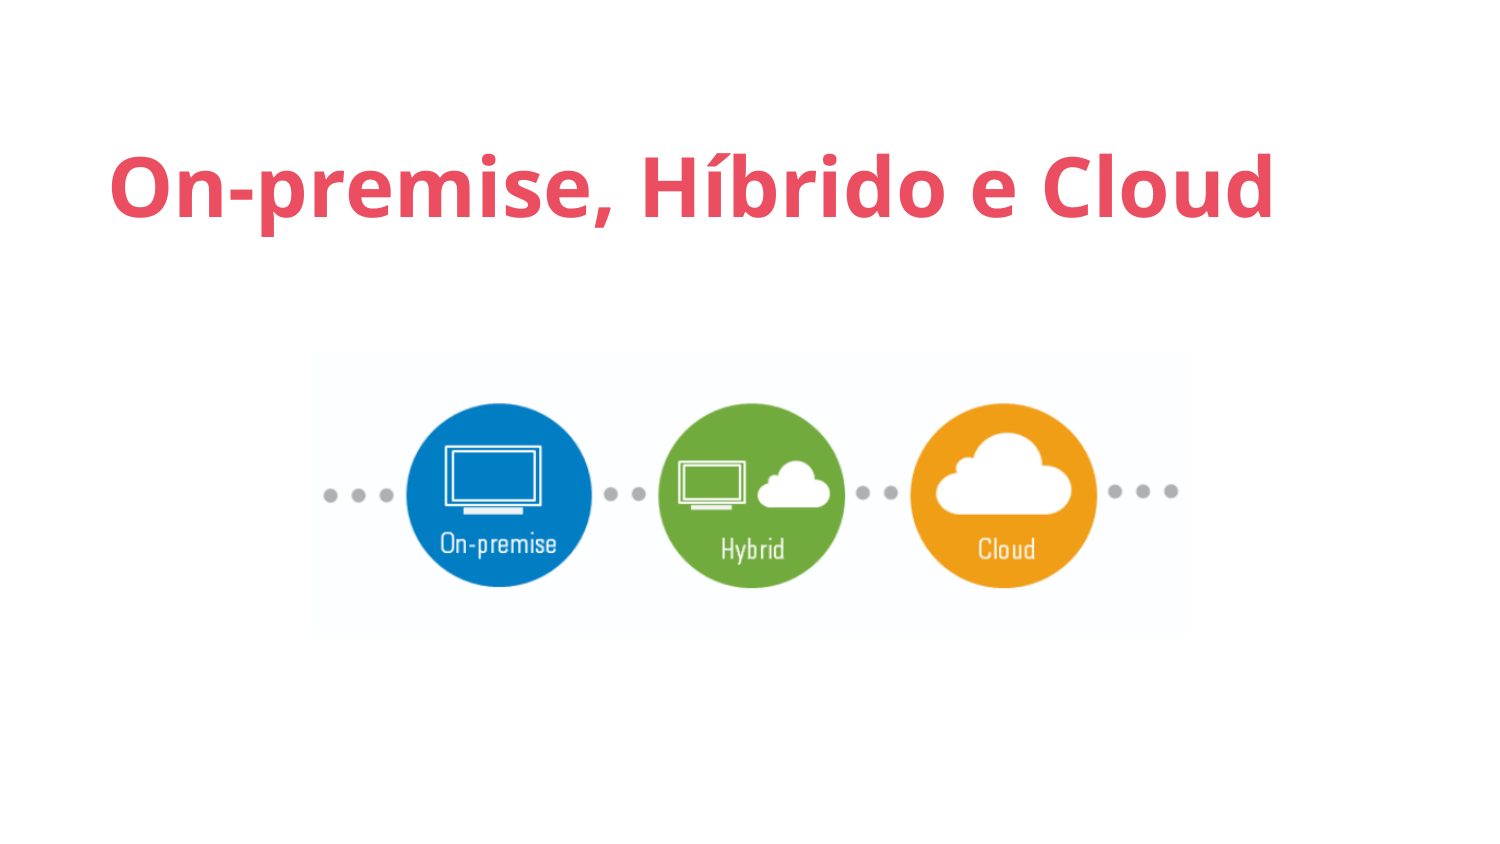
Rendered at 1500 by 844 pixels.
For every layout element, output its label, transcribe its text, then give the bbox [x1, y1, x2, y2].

picture [313, 248, 1187, 740]
text_box On-premise, Híbrido e Cloud [92, 104, 1408, 243]
